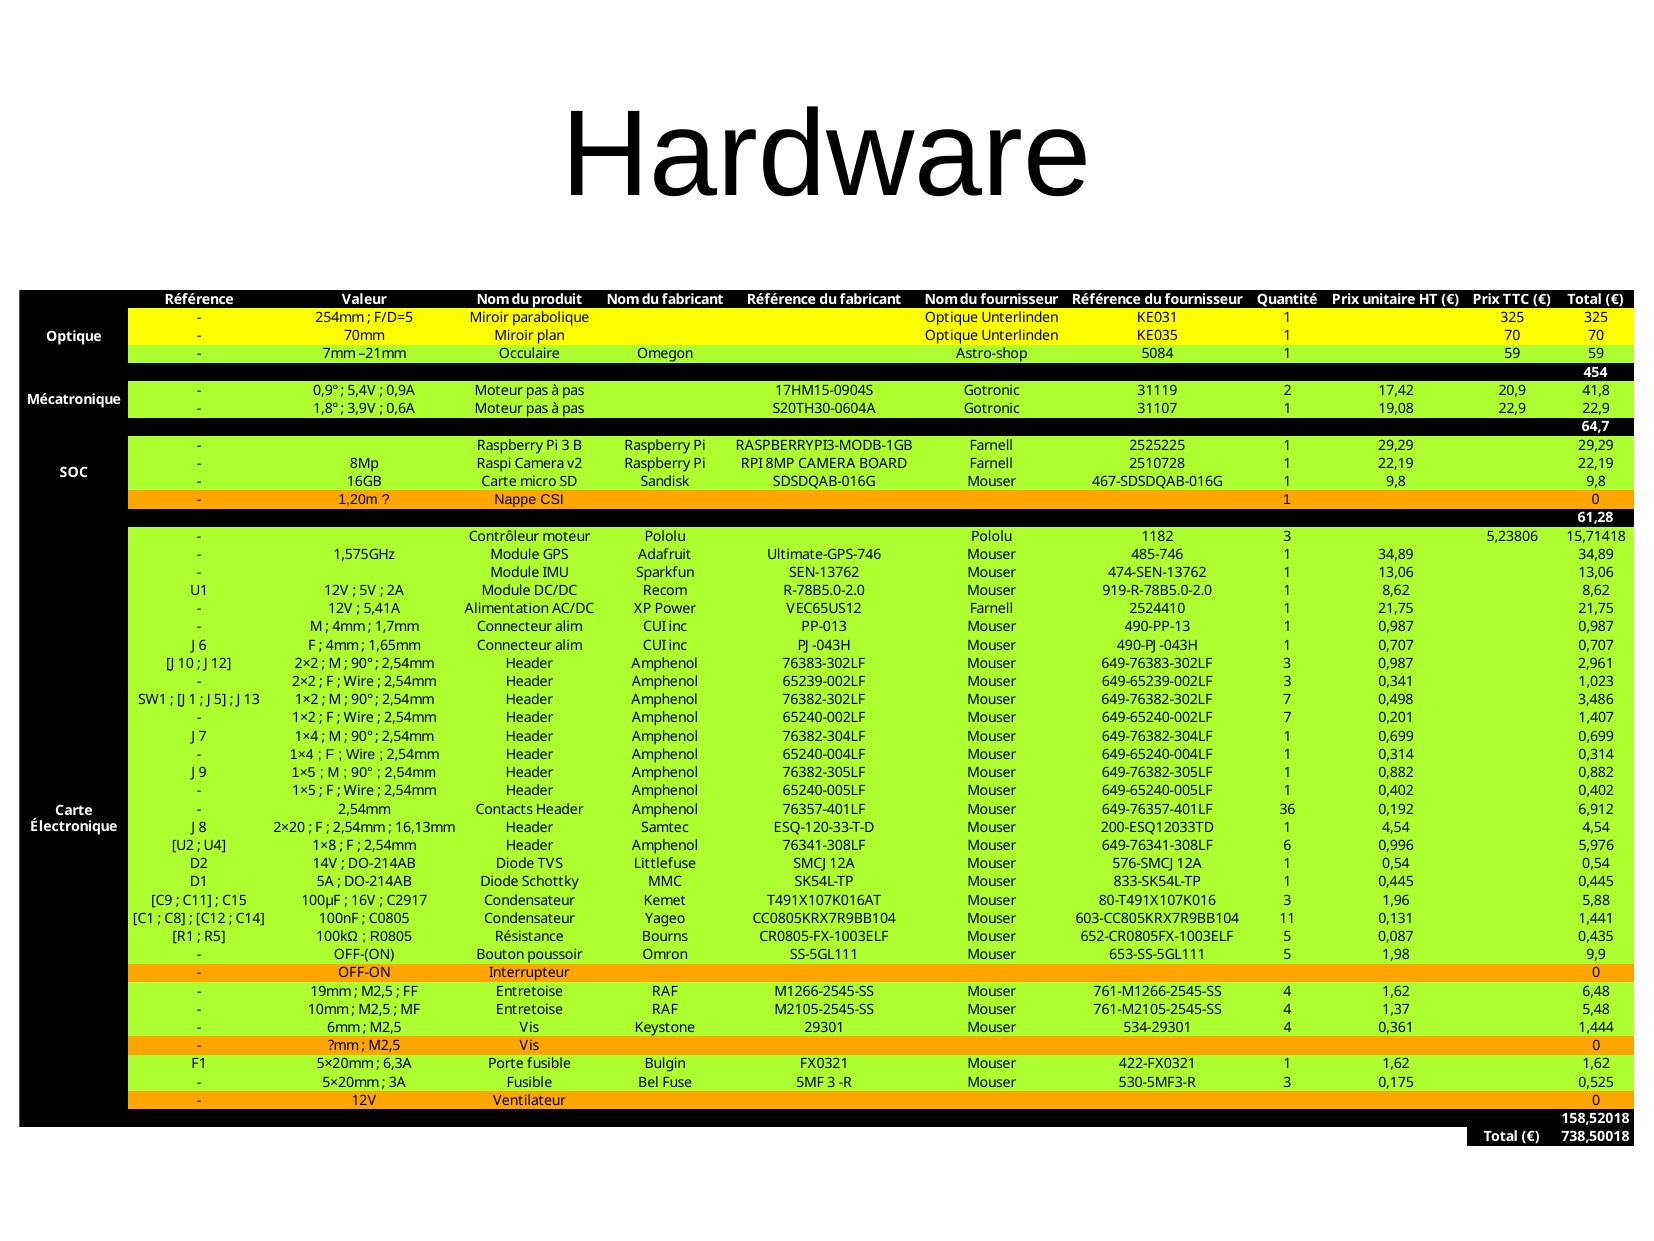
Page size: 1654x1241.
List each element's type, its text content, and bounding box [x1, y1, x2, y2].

picture [19, 290, 1635, 1146]
title Hardware [82, 49, 1571, 257]
